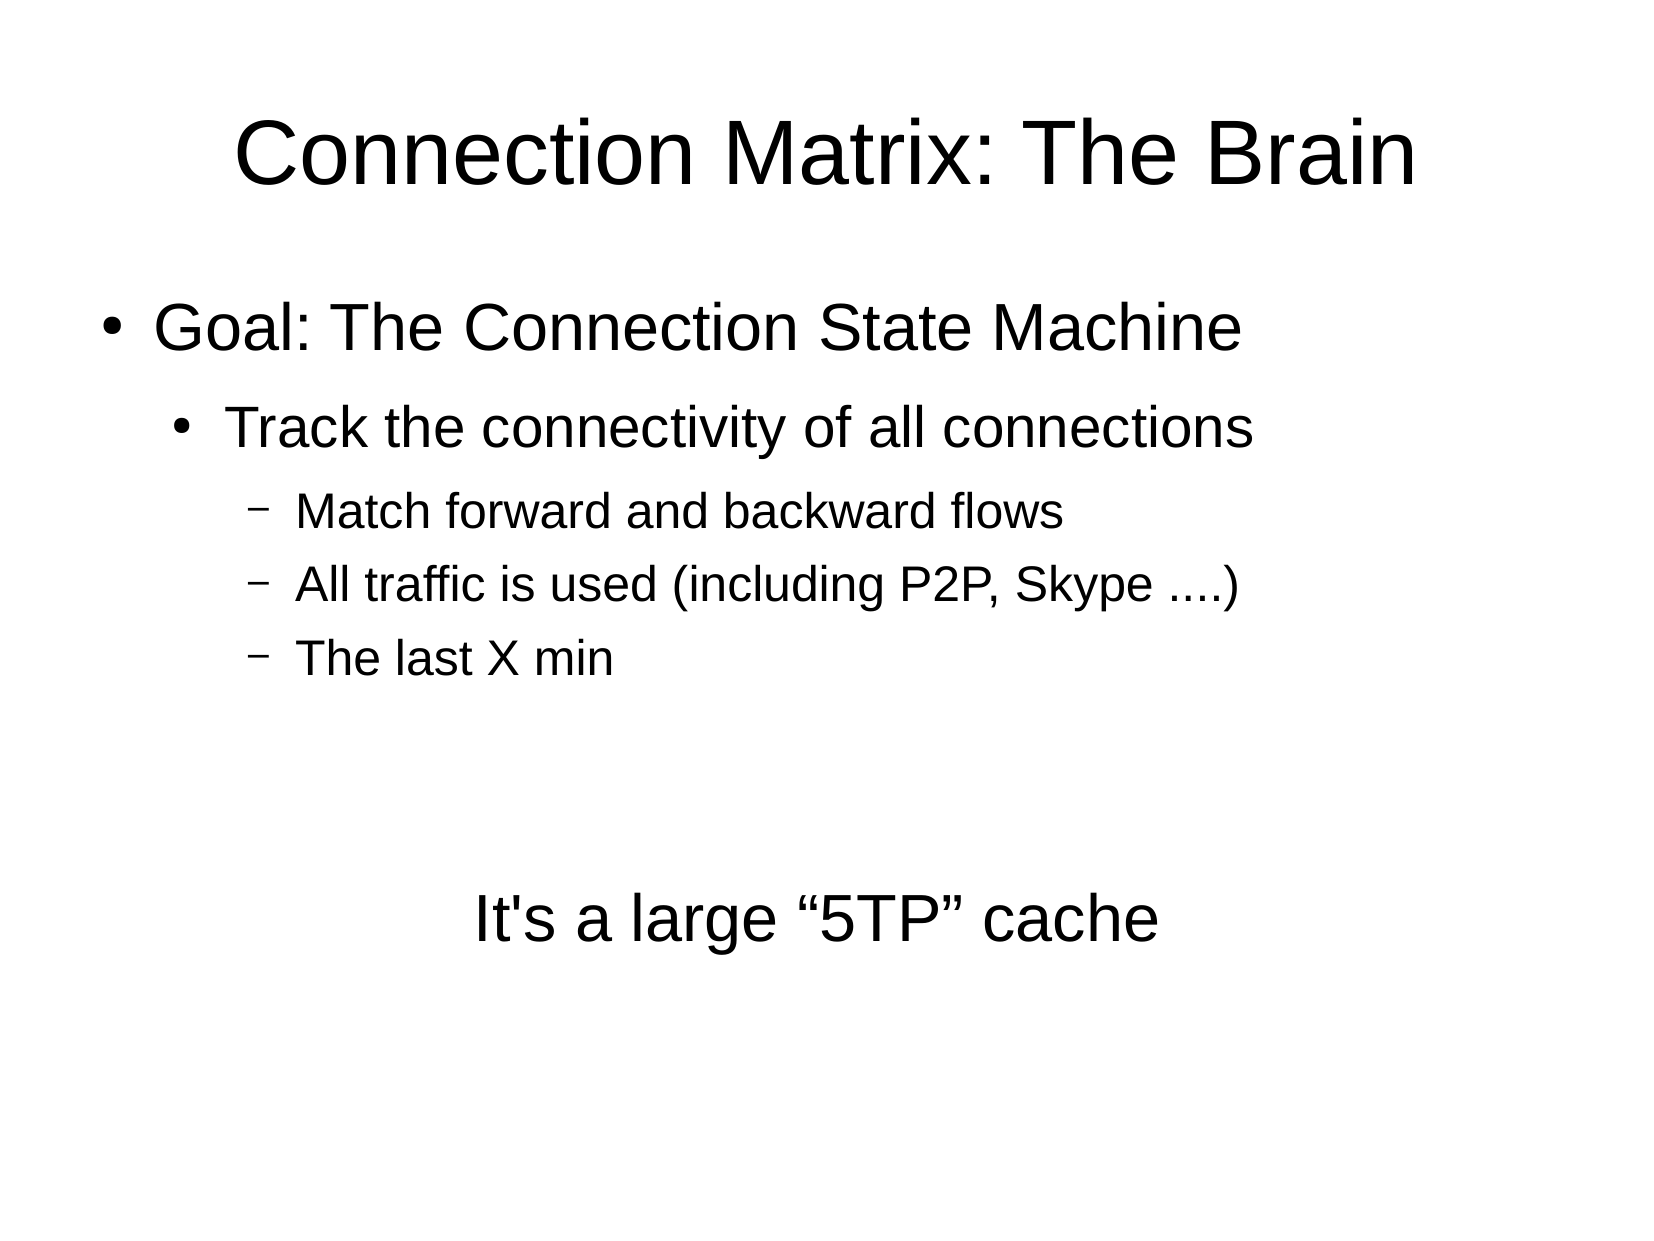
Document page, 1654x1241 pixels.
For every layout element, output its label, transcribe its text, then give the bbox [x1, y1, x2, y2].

title Connection Matrix: The Brain [82, 56, 1571, 250]
list Goal: The Connection State Machine Track the connectivity of all connections Match forward and backward flows All traffic is used (including P2P, Skype ....) The last X min It's a large “5TP” cache [82, 290, 1571, 1109]
